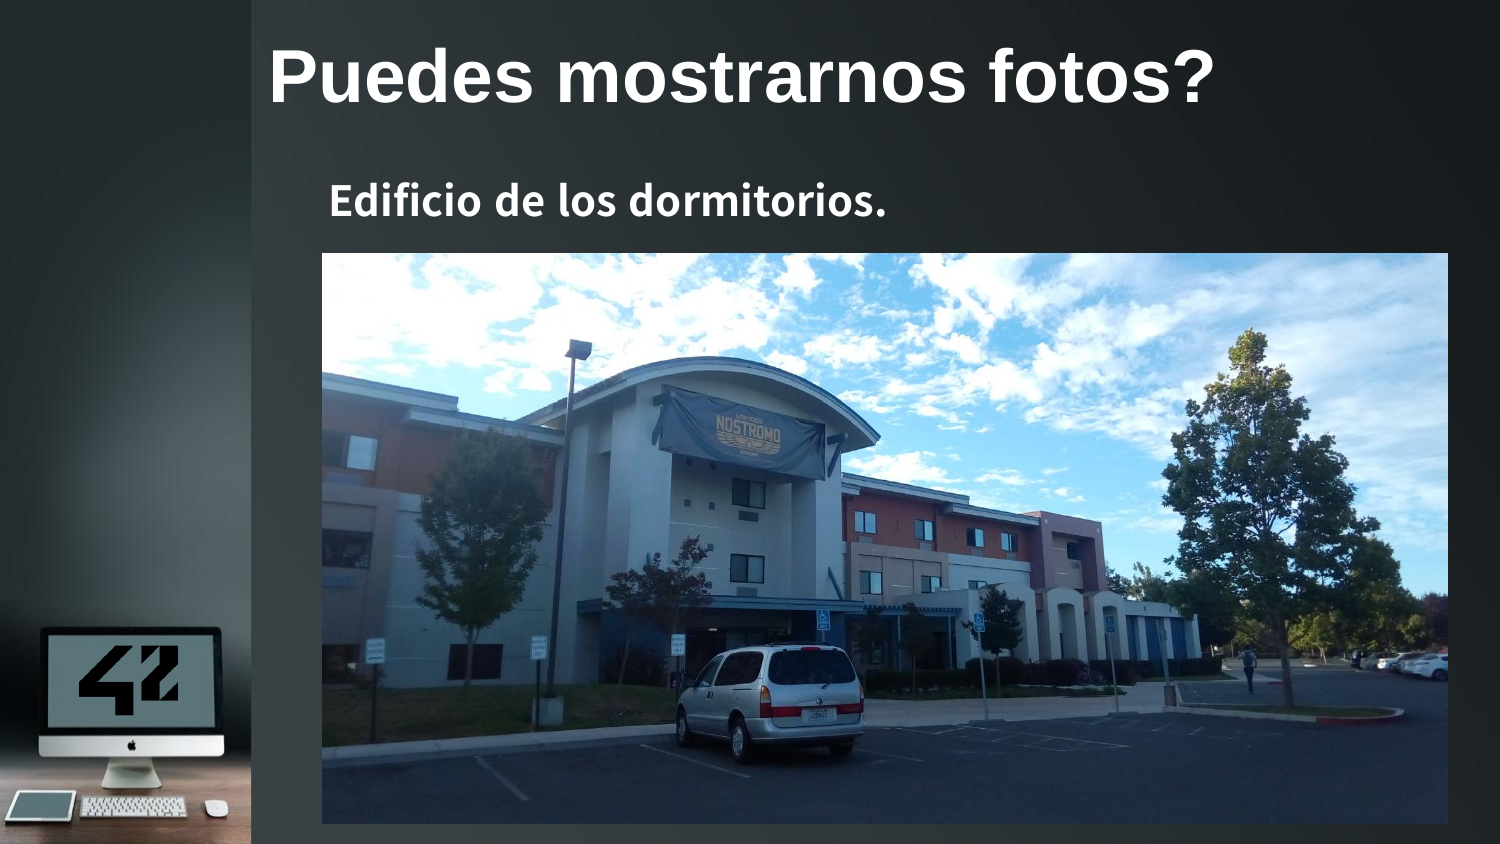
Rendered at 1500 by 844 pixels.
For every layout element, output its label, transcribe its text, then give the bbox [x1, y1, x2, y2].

list Edificio de los dormitorios. [313, 161, 1459, 238]
title Puedes mostrarnos fotos? [253, 0, 1500, 146]
picture [0, 0, 1500, 844]
